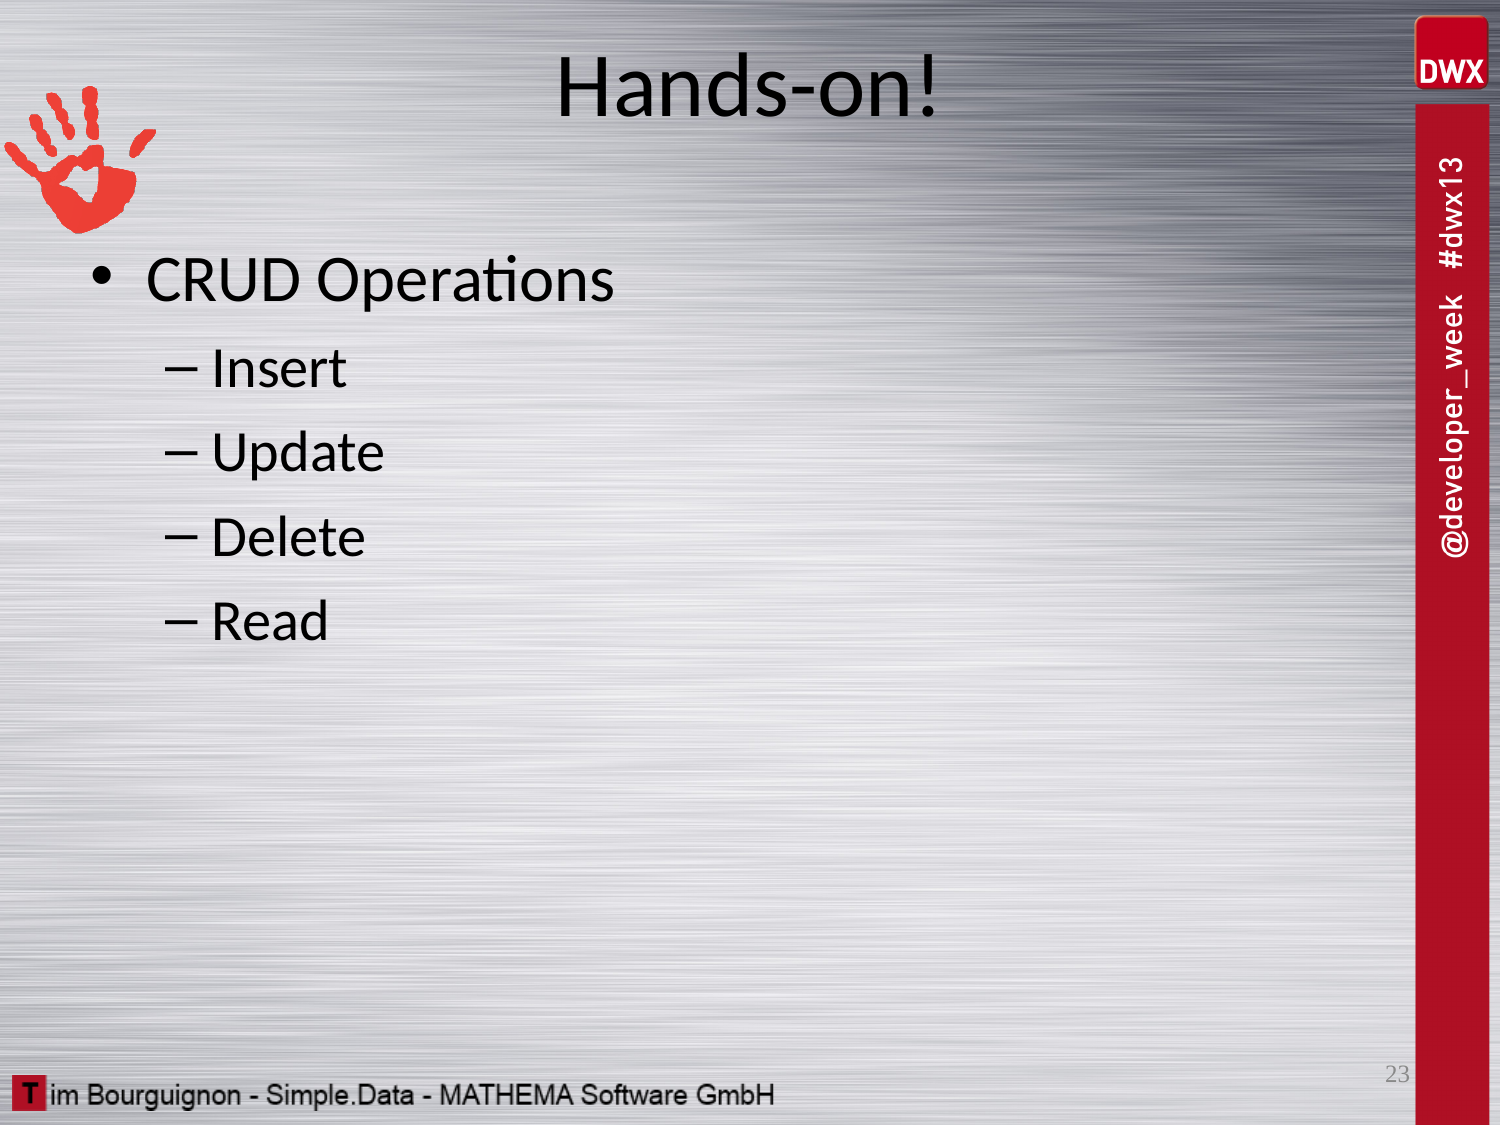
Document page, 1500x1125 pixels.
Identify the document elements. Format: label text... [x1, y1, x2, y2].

title Hands-on! [75, 0, 1426, 174]
list CRUD Operations Insert Update Delete Read [75, 227, 1426, 970]
picture [0, 0, 1500, 1125]
